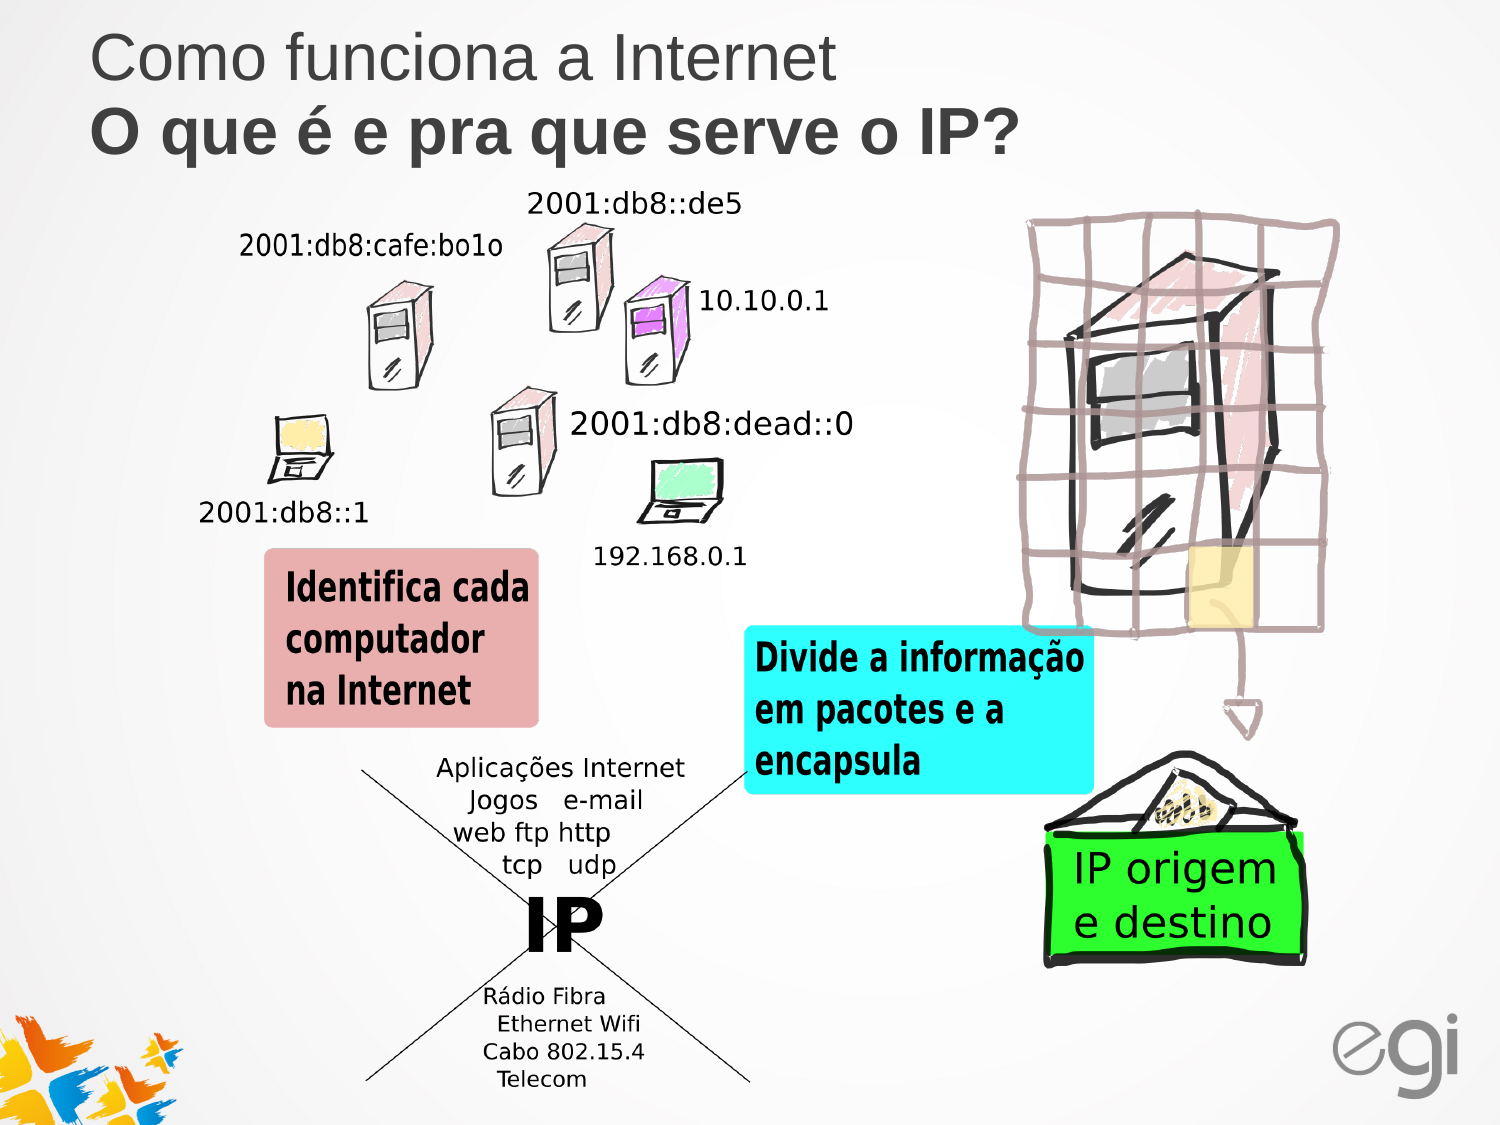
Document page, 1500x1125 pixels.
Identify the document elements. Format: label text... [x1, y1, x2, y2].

picture [0, 0, 1500, 1125]
text_box Como funciona a Internet O que é e pra que serve o IP? [75, 0, 1426, 178]
